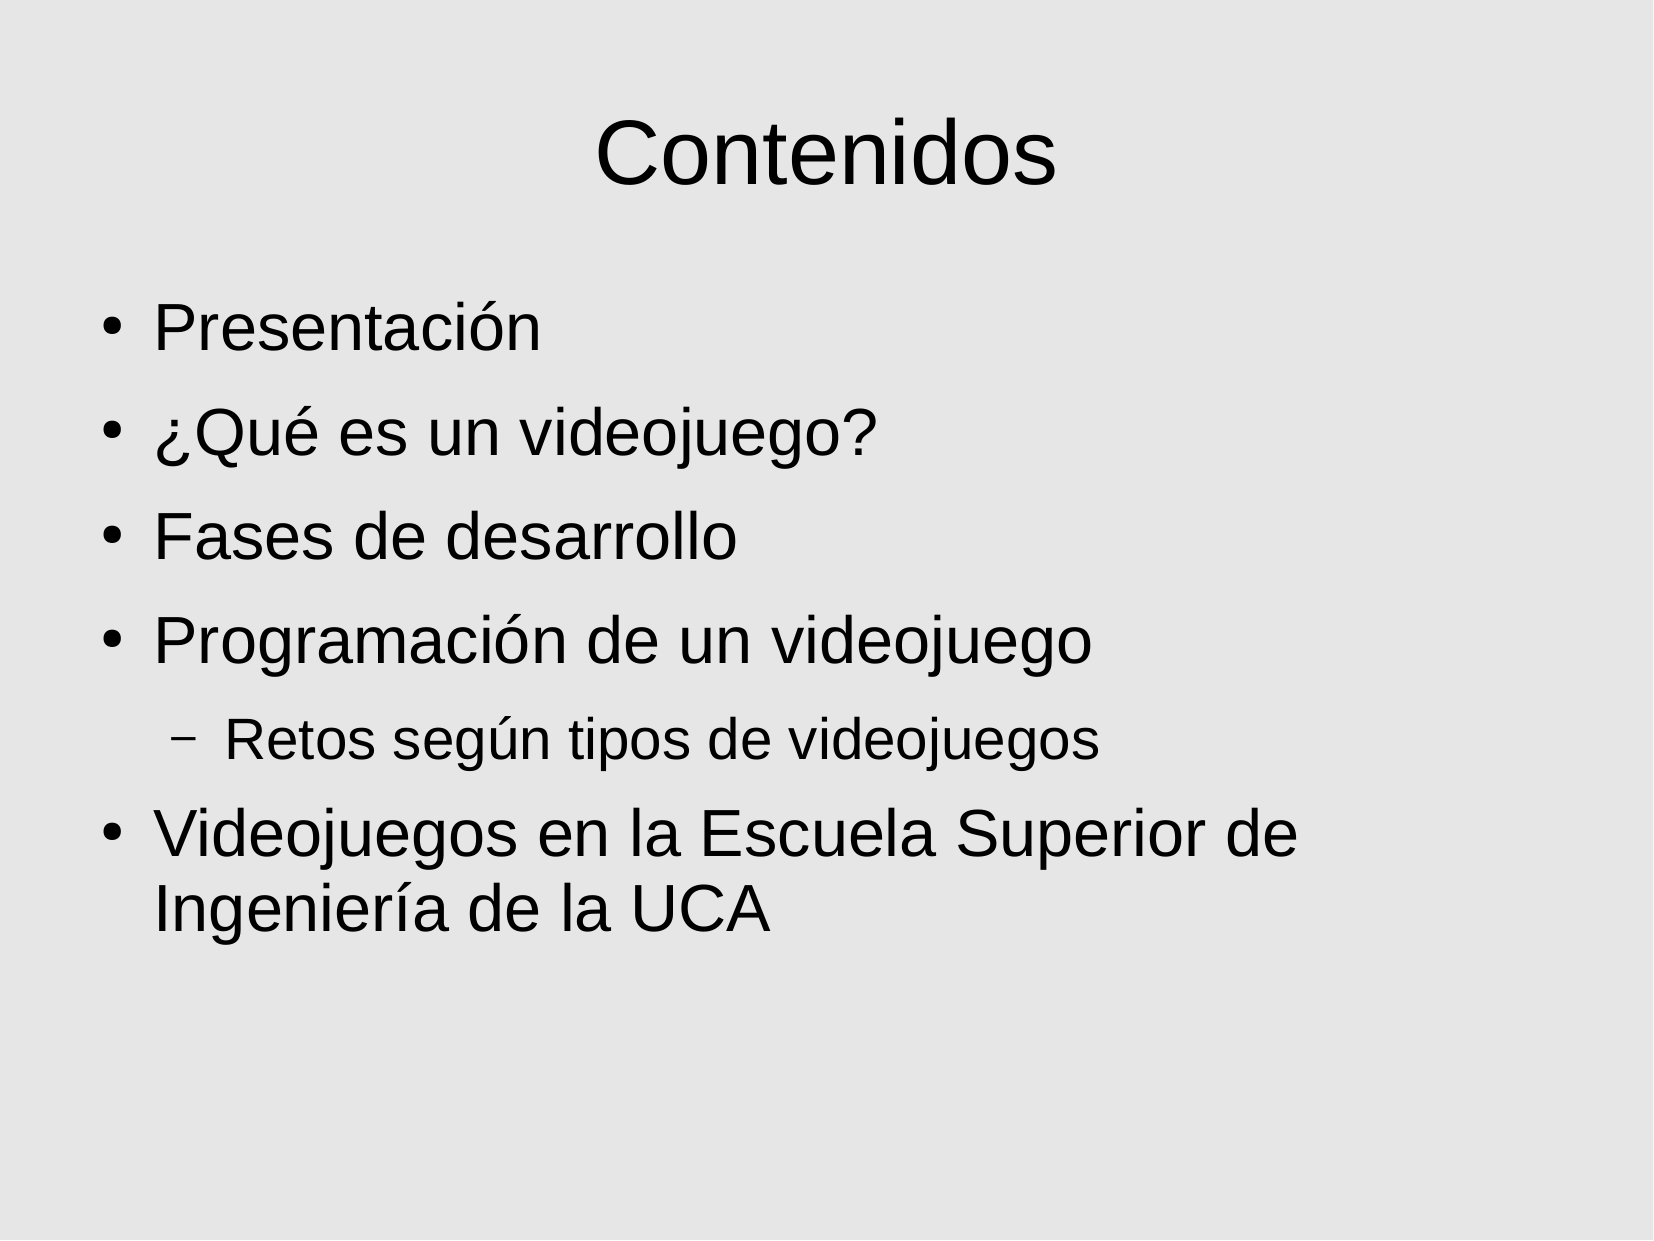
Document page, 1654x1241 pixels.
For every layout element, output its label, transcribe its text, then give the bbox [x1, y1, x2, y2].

list Presentación ¿Qué es un videojuego? Fases de desarrollo Programación de un videojuego Retos según tipos de videojuegos Videojuegos en la Escuela Superior de Ingeniería de la UCA [82, 290, 1571, 1010]
title Contenidos [82, 49, 1571, 257]
